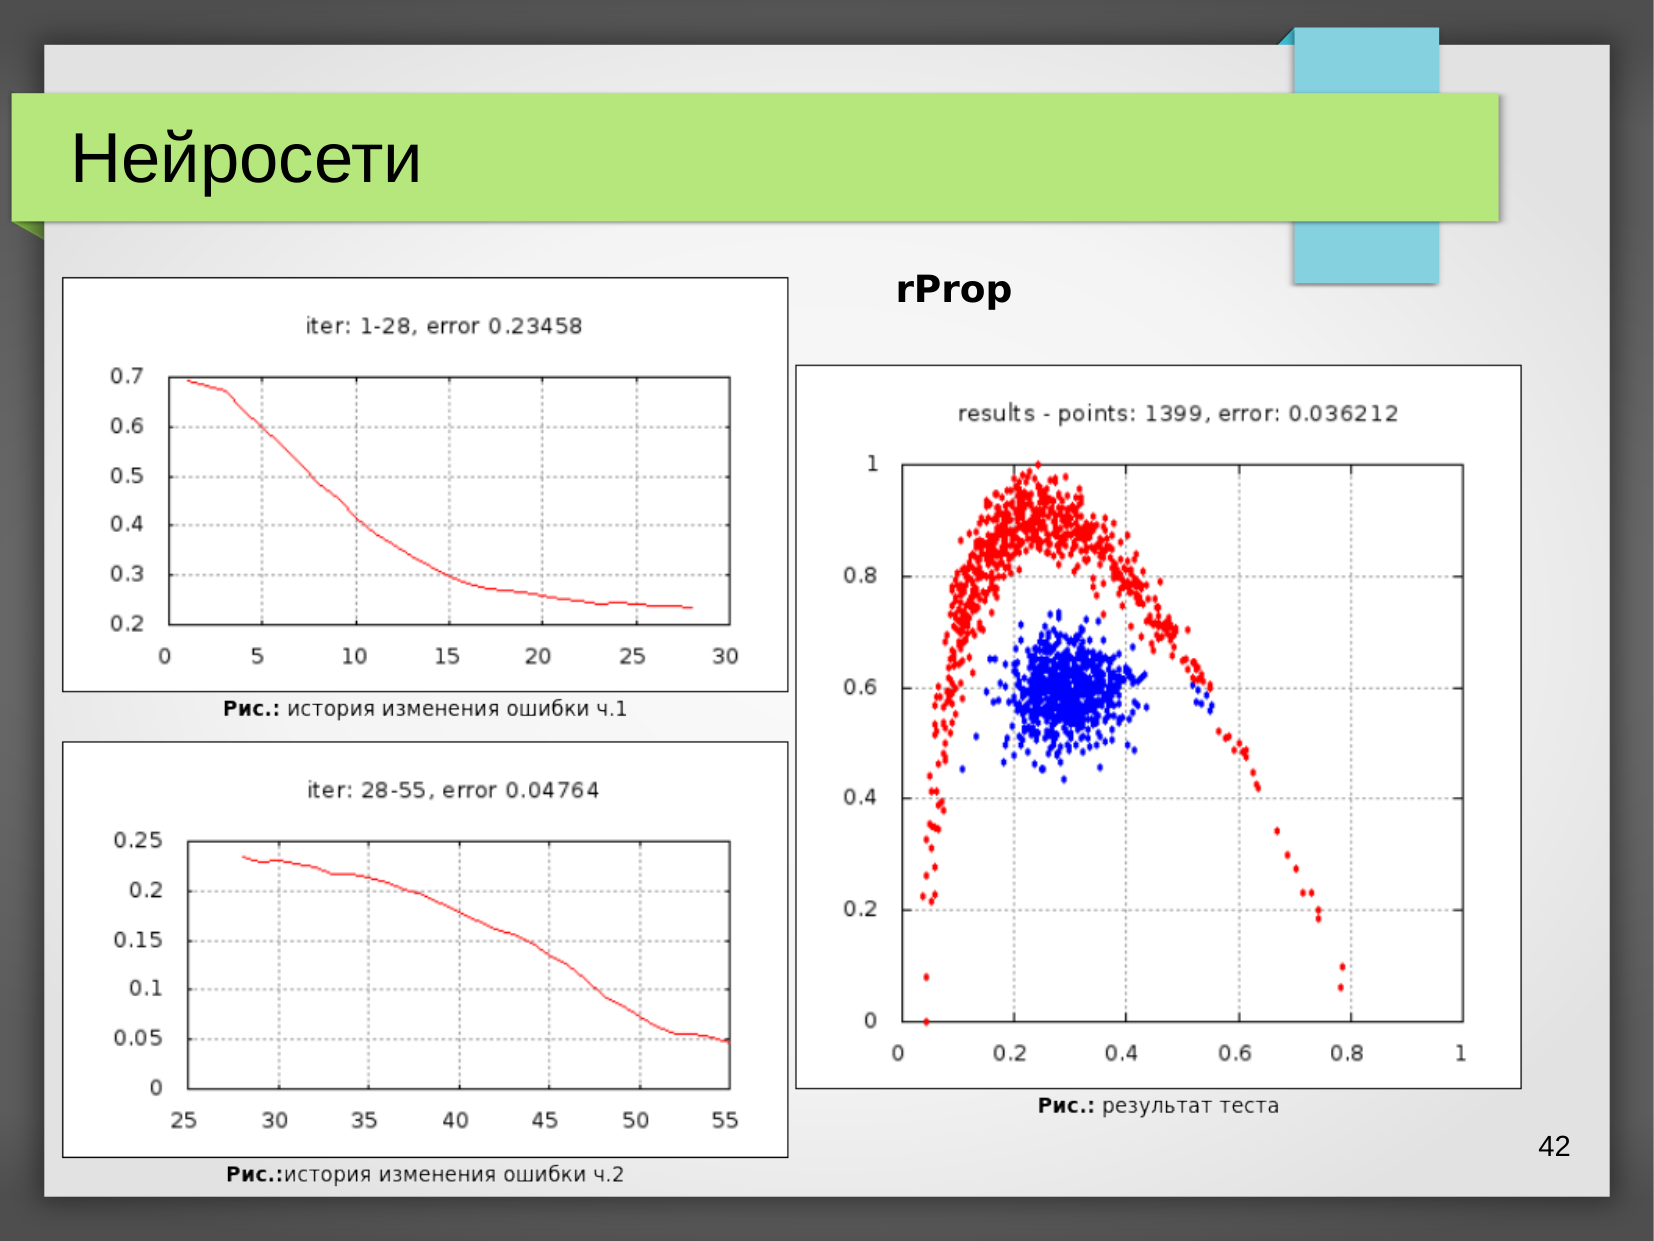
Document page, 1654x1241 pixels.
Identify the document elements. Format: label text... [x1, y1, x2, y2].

text_box rProp [880, 260, 1028, 319]
picture [0, 0, 1654, 1241]
title Нейросети [70, 118, 1205, 199]
